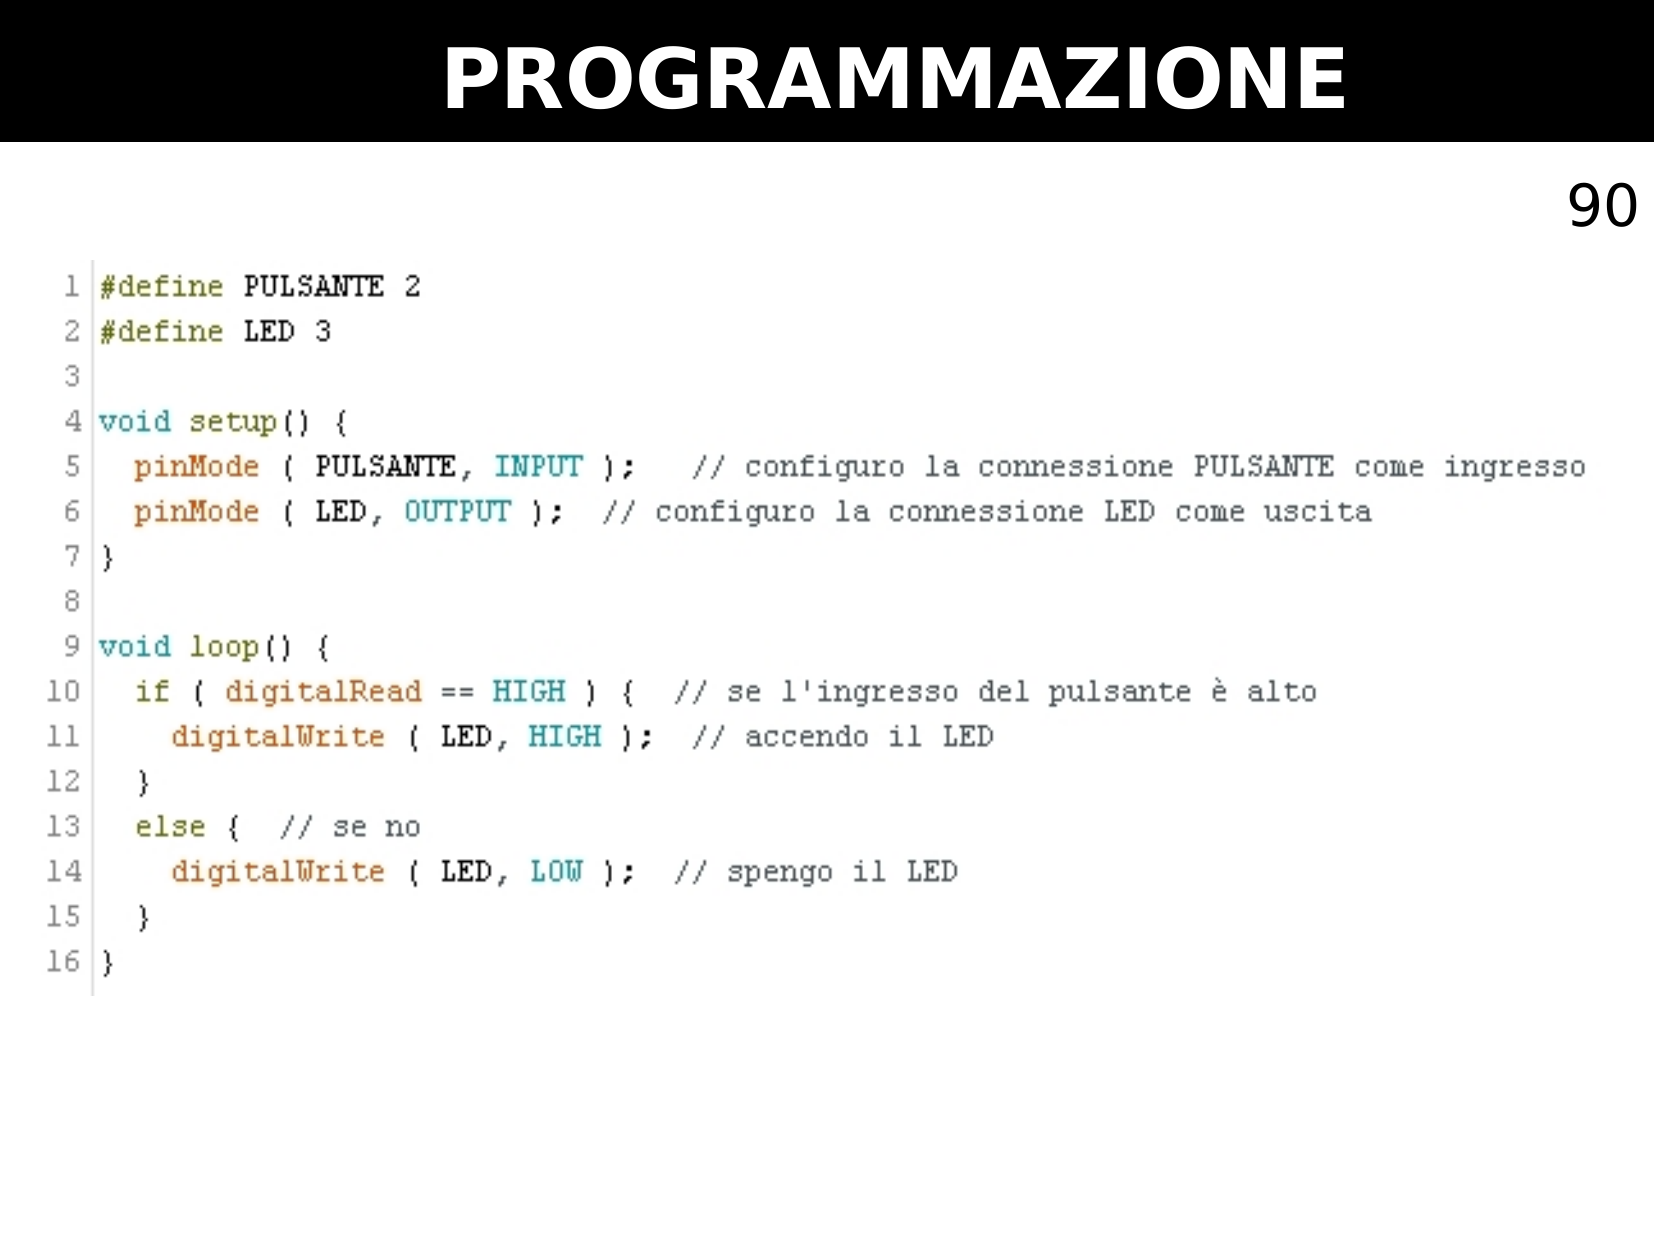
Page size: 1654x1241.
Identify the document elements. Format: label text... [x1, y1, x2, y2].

text_box [0, 0, 1654, 142]
text_box PROGRAMMAZIONE [425, 23, 1366, 136]
text_box 90 [1551, 165, 1654, 249]
picture [23, 260, 1644, 996]
